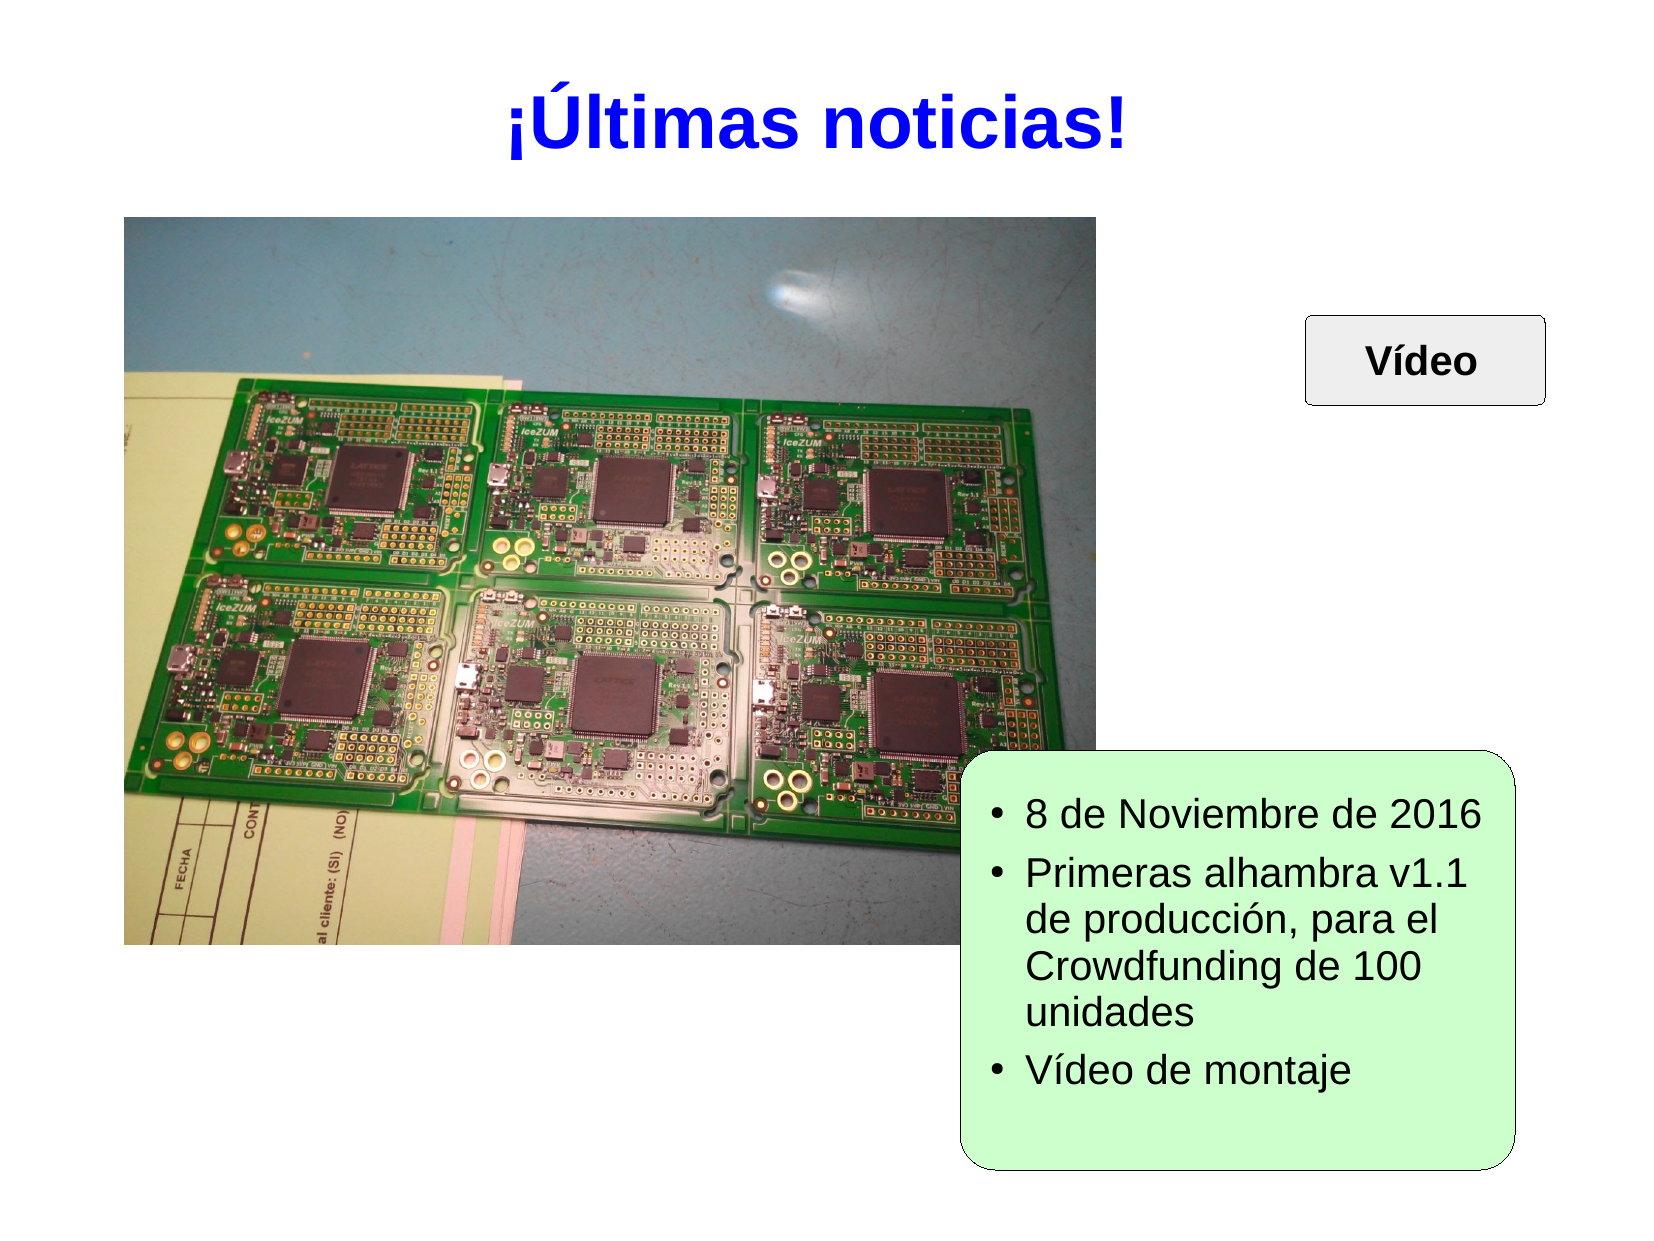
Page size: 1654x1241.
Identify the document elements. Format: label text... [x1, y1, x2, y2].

text_box Vídeo [1350, 330, 1501, 406]
picture [124, 217, 1096, 946]
text_box [960, 750, 1515, 1164]
text_box 8 de Noviembre de 2016 Primeras alhambra v1.1 de producción, para el Crowdfunding de 100 unidades Vídeo de montaje [975, 783, 1516, 1172]
text_box [1305, 315, 1546, 406]
text_box ¡Últimas noticias! [90, 73, 1546, 211]
